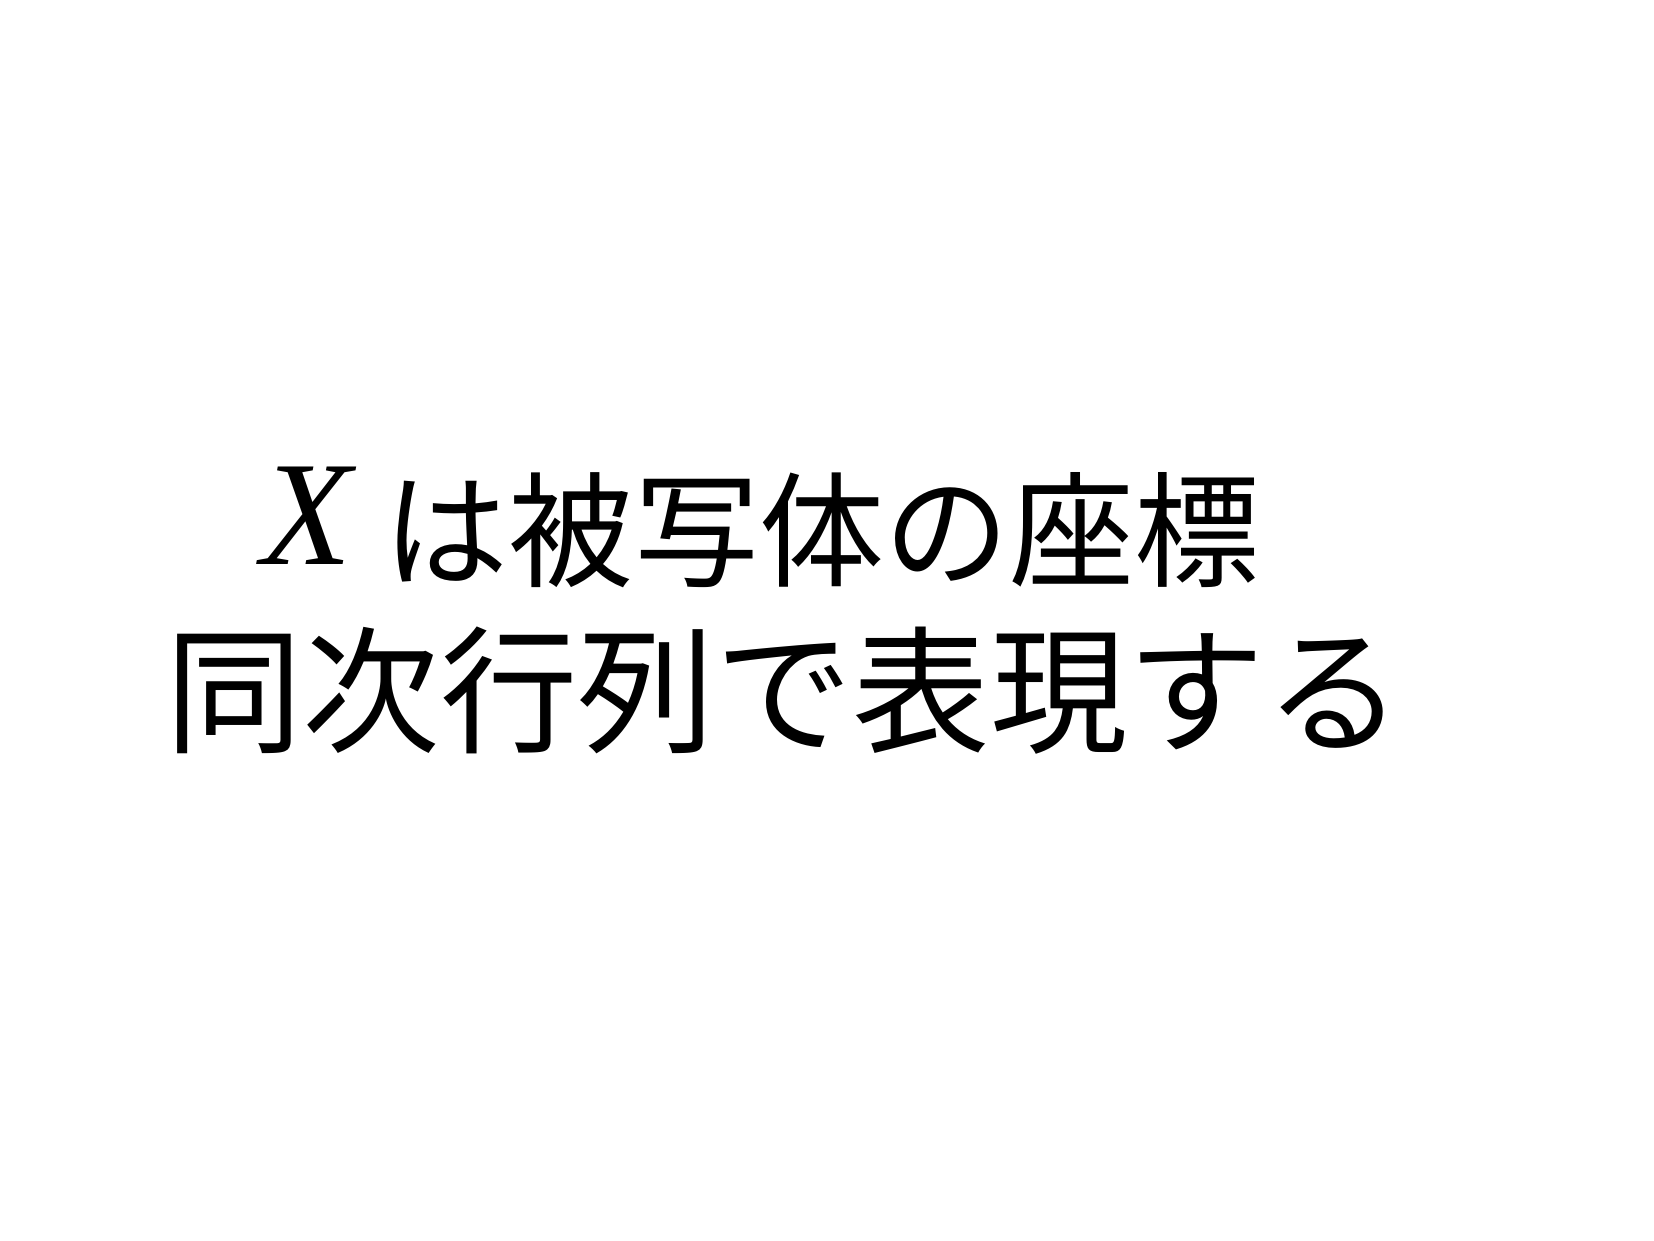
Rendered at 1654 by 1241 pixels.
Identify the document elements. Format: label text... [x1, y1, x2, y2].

chart [238, 431, 384, 578]
title 同次行列で表現する [165, 578, 1406, 786]
title は被写体の座標 [383, 419, 1412, 627]
